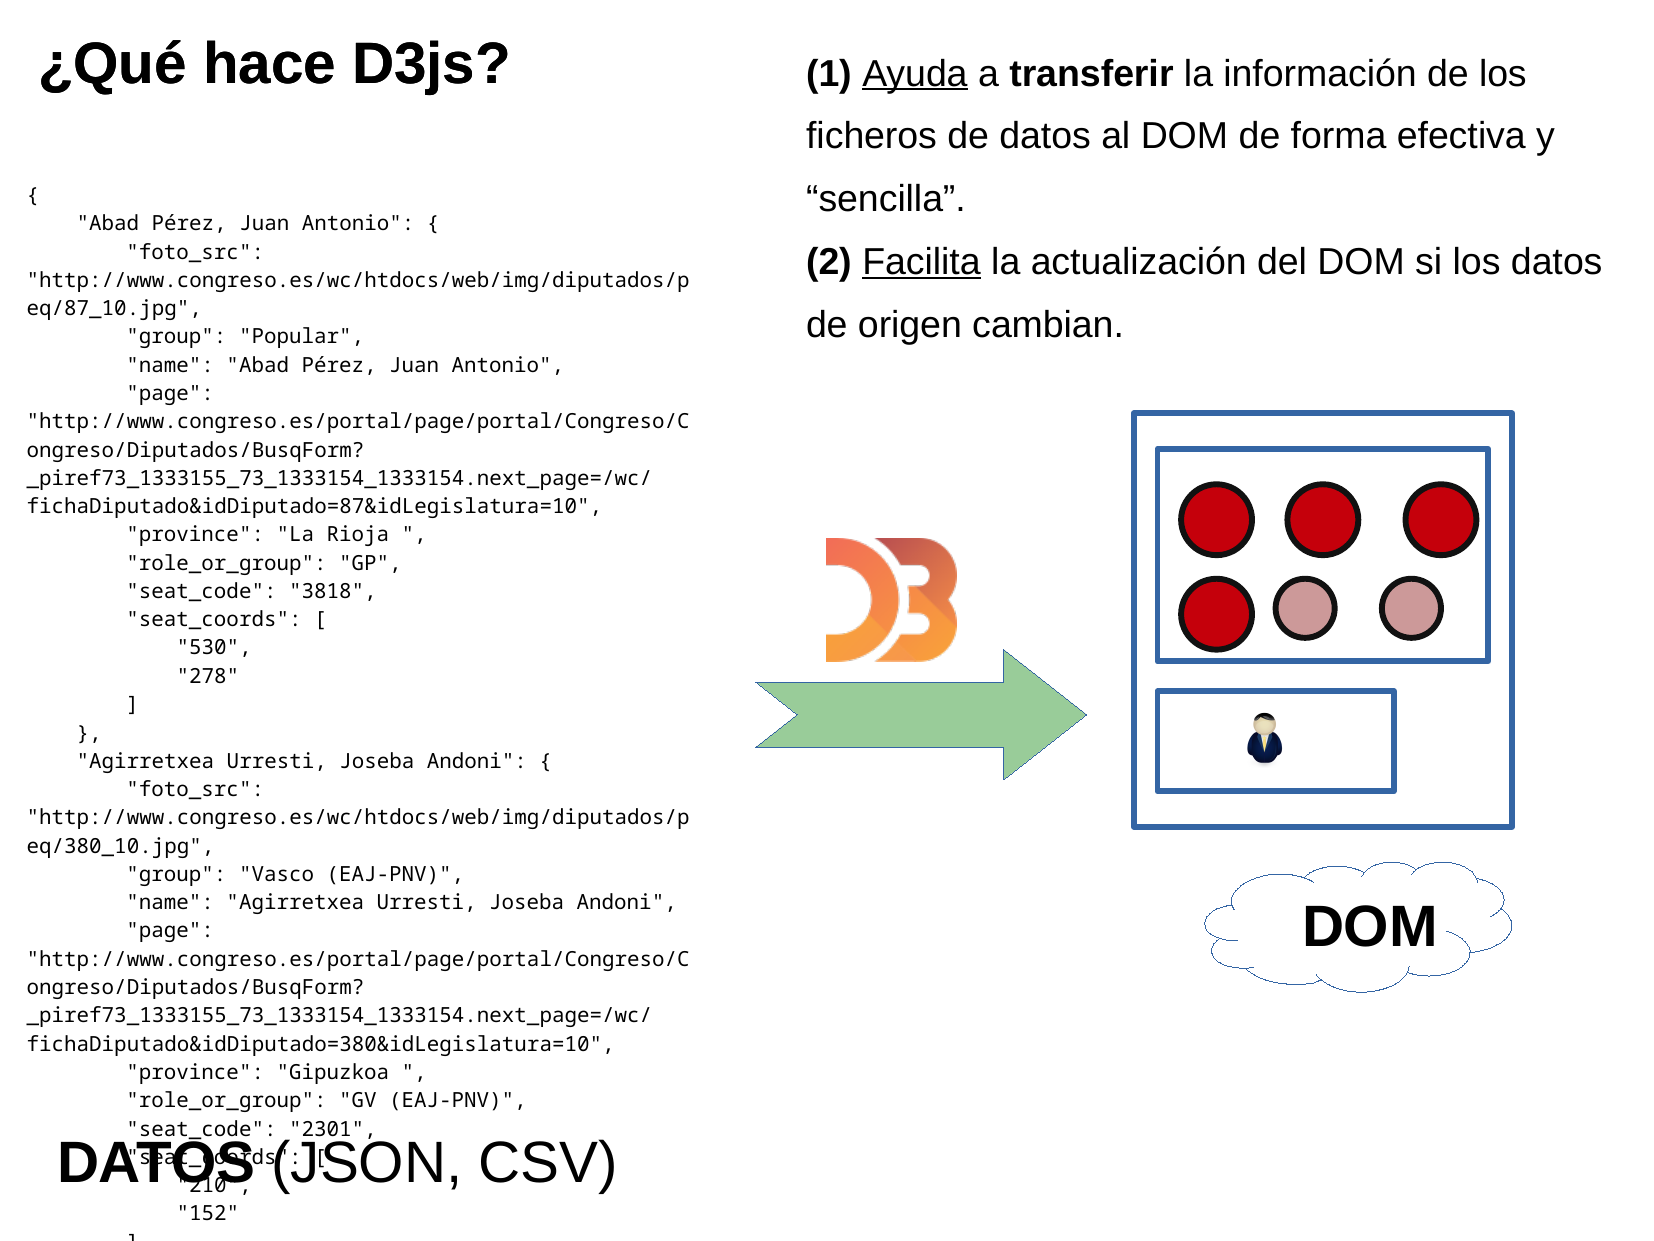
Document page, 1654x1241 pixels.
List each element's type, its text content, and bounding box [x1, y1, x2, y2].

text_box [1287, 484, 1359, 556]
text_box [1275, 578, 1335, 638]
text_box (1) Ayuda a transferir la información de los ficheros de datos al DOM de forma efectiva y “sencilla”. (2) Facilita la actualización del DOM si los datos de origen cambian. [791, 23, 1624, 385]
text_box DATOS (JSON, CSV) [42, 1122, 716, 1217]
text_box DOM [1287, 885, 1465, 981]
text_box [755, 649, 1087, 780]
text_box [1181, 578, 1253, 650]
text_box [1181, 484, 1253, 556]
text_box [1405, 484, 1477, 556]
text_box ¿Qué hace D3js? [23, 23, 556, 119]
picture [826, 538, 957, 662]
picture [1242, 708, 1288, 768]
text_box [1381, 578, 1442, 638]
text_box { "Abad Pérez, Juan Antonio": { "foto_src": "http://www.congreso.es/wc/htdocs/web/img/diputados/peq/87_10.jpg", "group": "Popular", "name": "Abad Pérez, Juan Antonio", "page": "http://www.congreso.es/portal/page/portal/Congreso/Congreso/Diputados/BusqForm?_piref73_1333155_73_1333154_1333154.next_page=/wc/fichaDiputado&idDiputado=87&idLegislatura=10", "province": "La Rioja ", "role_or_group": "GP", "seat_code": "3818", "seat_coords": [ "530", "278" ] }, "Agirretxea Urresti, Joseba Andoni": { "foto_src": "http://www.congreso.es/wc/htdocs/web/img/diputados/peq/380_10.jpg", "group": "Vasco (EAJ-PNV)", "name": "Agirretxea Urresti, Joseba Andoni", "page": "http://www.congreso.es/portal/page/portal/Congreso/Congreso/Diputados/BusqForm?_piref73_1333155_73_1333154_1333154.next_page=/wc/fichaDiputado&idDiputado=380&idLegislatura=10", "province": "Gipuzkoa ", "role_or_group": "GV (EAJ-PNV)", "seat_code": "2301", "seat_coords": [ "210", "152" ] }, [11, 172, 716, 1229]
